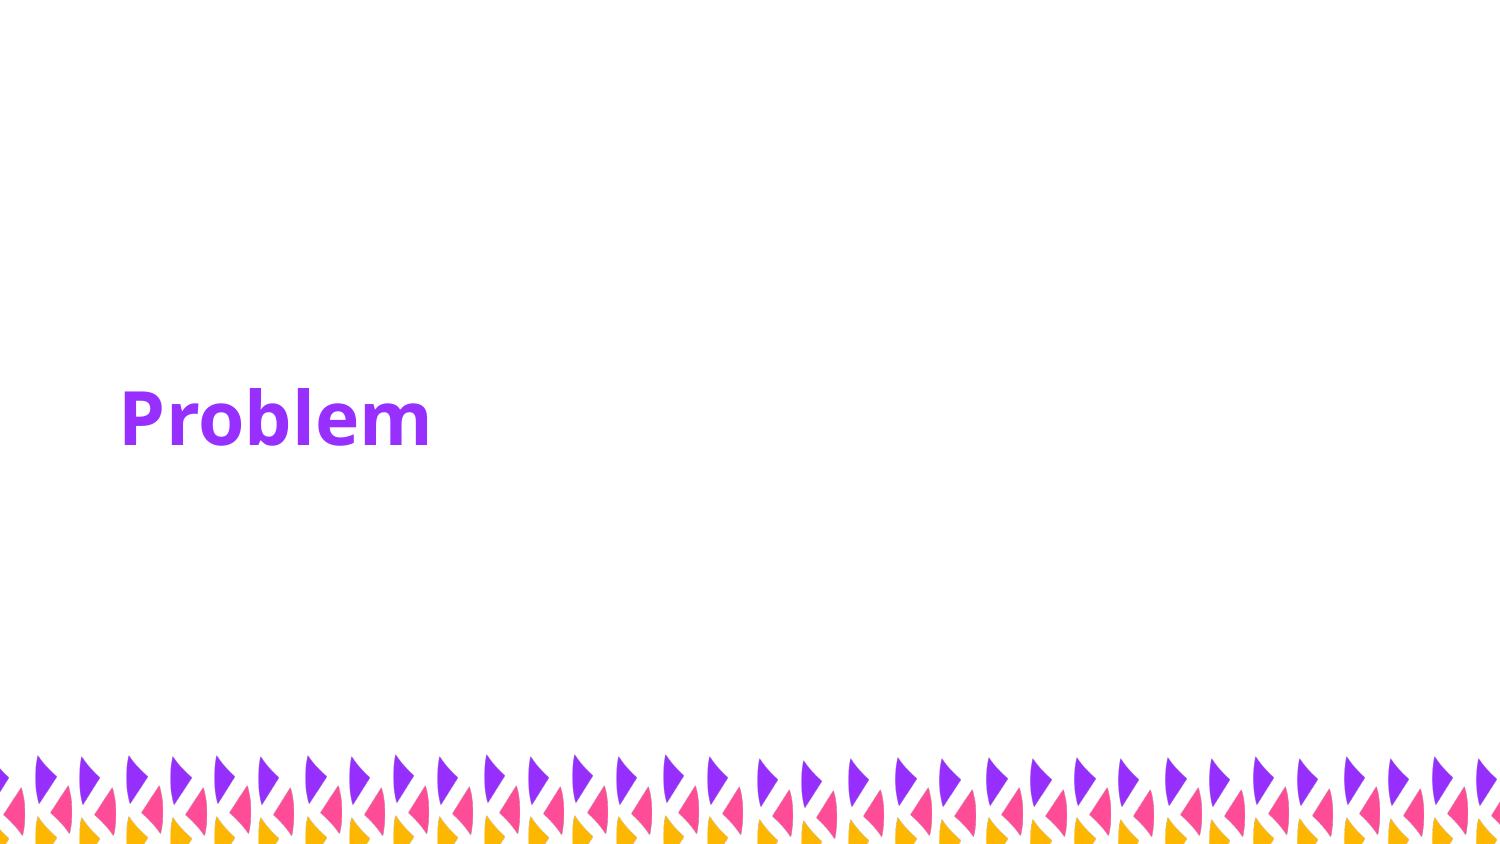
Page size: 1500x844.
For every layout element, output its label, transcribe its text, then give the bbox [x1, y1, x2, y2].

picture [349, 757, 385, 844]
picture [126, 755, 163, 844]
picture [214, 755, 251, 844]
picture [707, 756, 743, 844]
picture [1476, 758, 1500, 844]
picture [616, 756, 652, 844]
picture [1344, 756, 1380, 844]
picture [1432, 756, 1468, 844]
picture [437, 756, 473, 844]
title Problem [103, 355, 823, 488]
picture [528, 756, 564, 844]
picture [258, 757, 294, 844]
picture [1074, 757, 1111, 844]
picture [1030, 758, 1067, 844]
picture [35, 755, 72, 844]
picture [1118, 758, 1154, 844]
picture [0, 757, 25, 844]
picture [1165, 757, 1202, 844]
picture [170, 757, 207, 844]
picture [986, 757, 1023, 844]
picture [484, 754, 520, 844]
picture [79, 757, 116, 844]
picture [393, 754, 429, 844]
picture [663, 754, 699, 844]
picture [939, 758, 976, 844]
picture [895, 757, 932, 844]
picture [305, 755, 342, 844]
picture [1209, 758, 1245, 844]
picture [1388, 758, 1424, 844]
picture [848, 758, 884, 844]
picture [757, 758, 793, 844]
picture [572, 754, 608, 844]
picture [1253, 756, 1289, 844]
picture [1297, 758, 1333, 844]
picture [801, 760, 837, 844]
